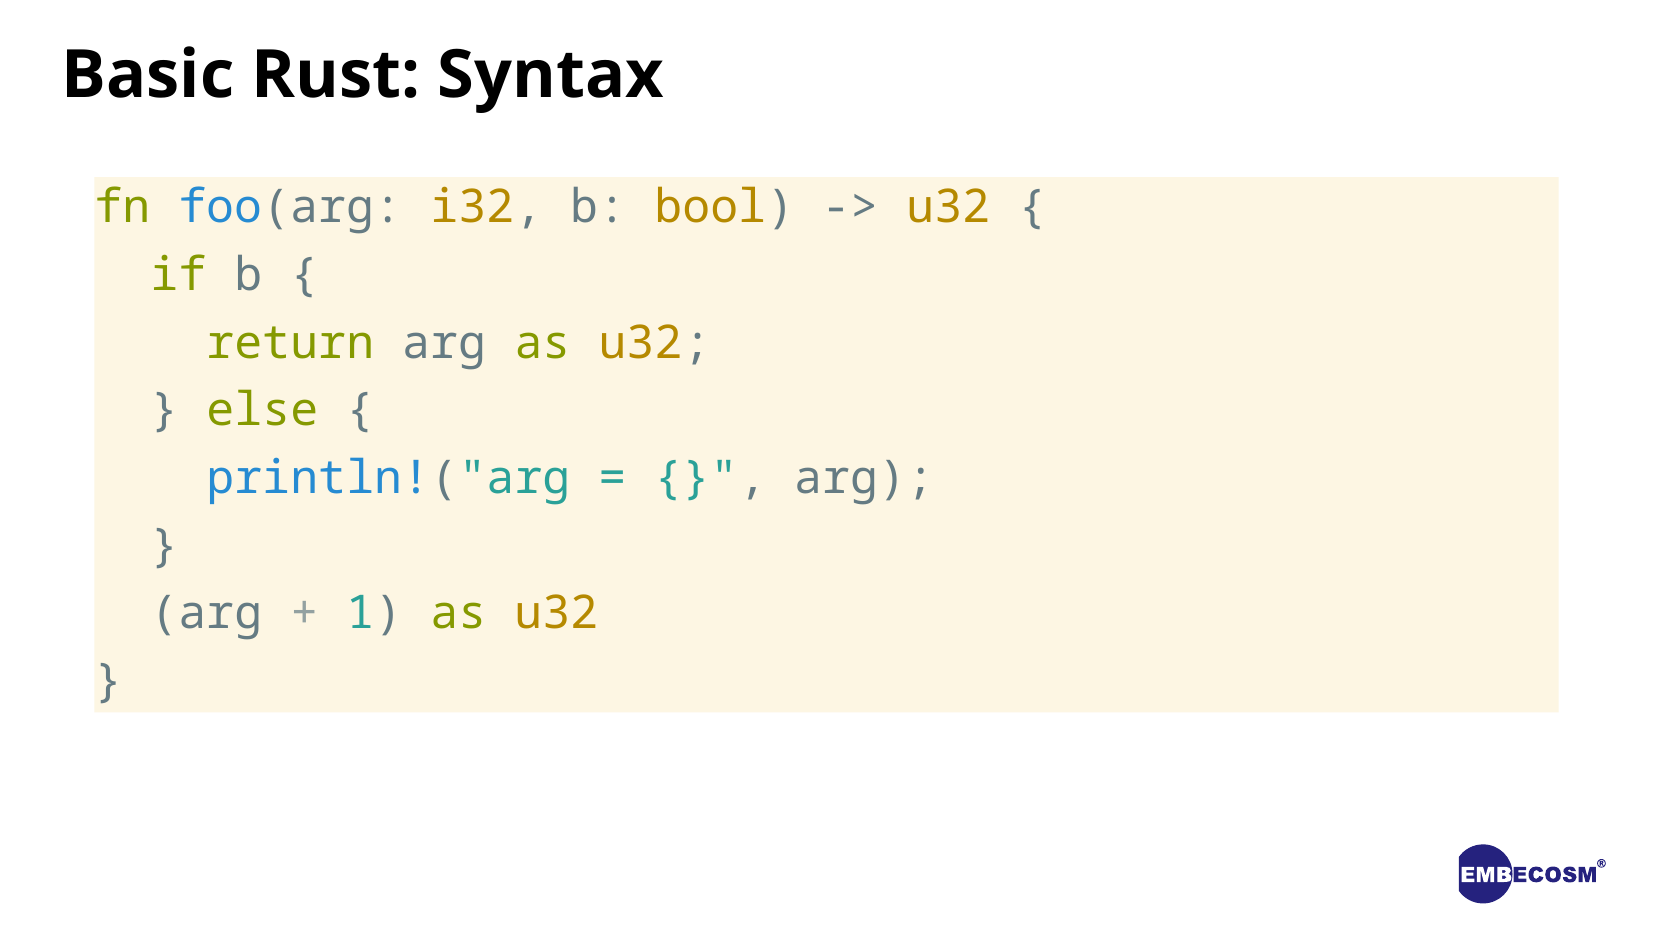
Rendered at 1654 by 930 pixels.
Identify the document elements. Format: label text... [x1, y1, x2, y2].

title Basic Rust: Syntax [47, 26, 1606, 178]
list fn foo(arg: i32, b: bool) -> u32 { if b { return arg as u32; } else { println!("arg = {}", arg); } (arg + 1) as u32 } [94, 177, 1559, 713]
